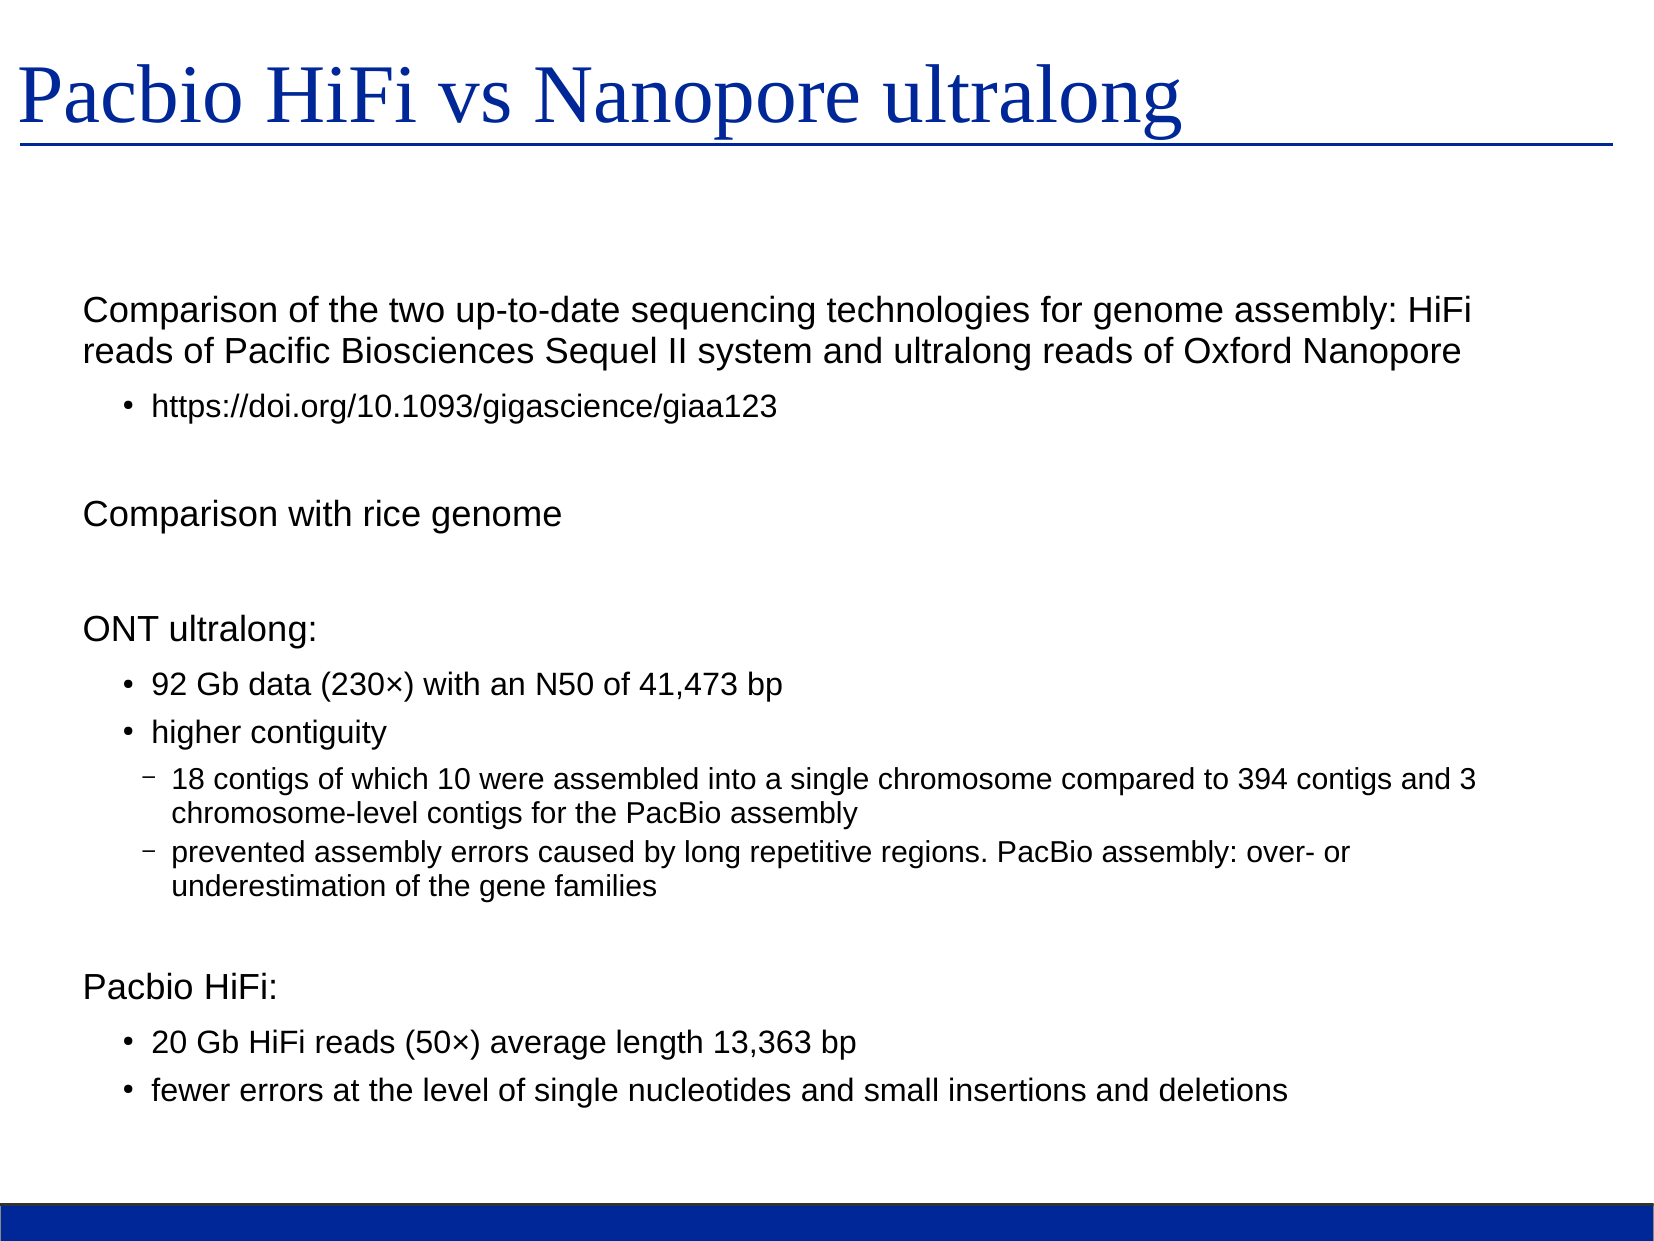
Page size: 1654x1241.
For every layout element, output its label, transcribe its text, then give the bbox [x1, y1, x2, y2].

title Pacbio HiFi vs Nanopore ultralong [17, 0, 1589, 198]
list Comparison of the two up-to-date sequencing technologies for genome assembly: HiFi reads of Pacific Biosciences Sequel II system and ultralong reads of Oxford Nanopore https://doi.org/10.1093/gigascience/giaa123 Comparison with rice genome ONT ultralong: 92 Gb data (230×) with an N50 of 41,473 bp higher contiguity 18 contigs of which 10 were assembled into a single chromosome compared to 394 contigs and 3 chromosome-level contigs for the PacBio assembly prevented assembly errors caused by long repetitive regions. PacBio assembly: over- or underestimation of the gene families Pacbio HiFi: 20 Gb HiFi reads (50×) average length 13,363 bp fewer errors at the level of single nucleotides and small insertions and deletions [82, 290, 1571, 1109]
